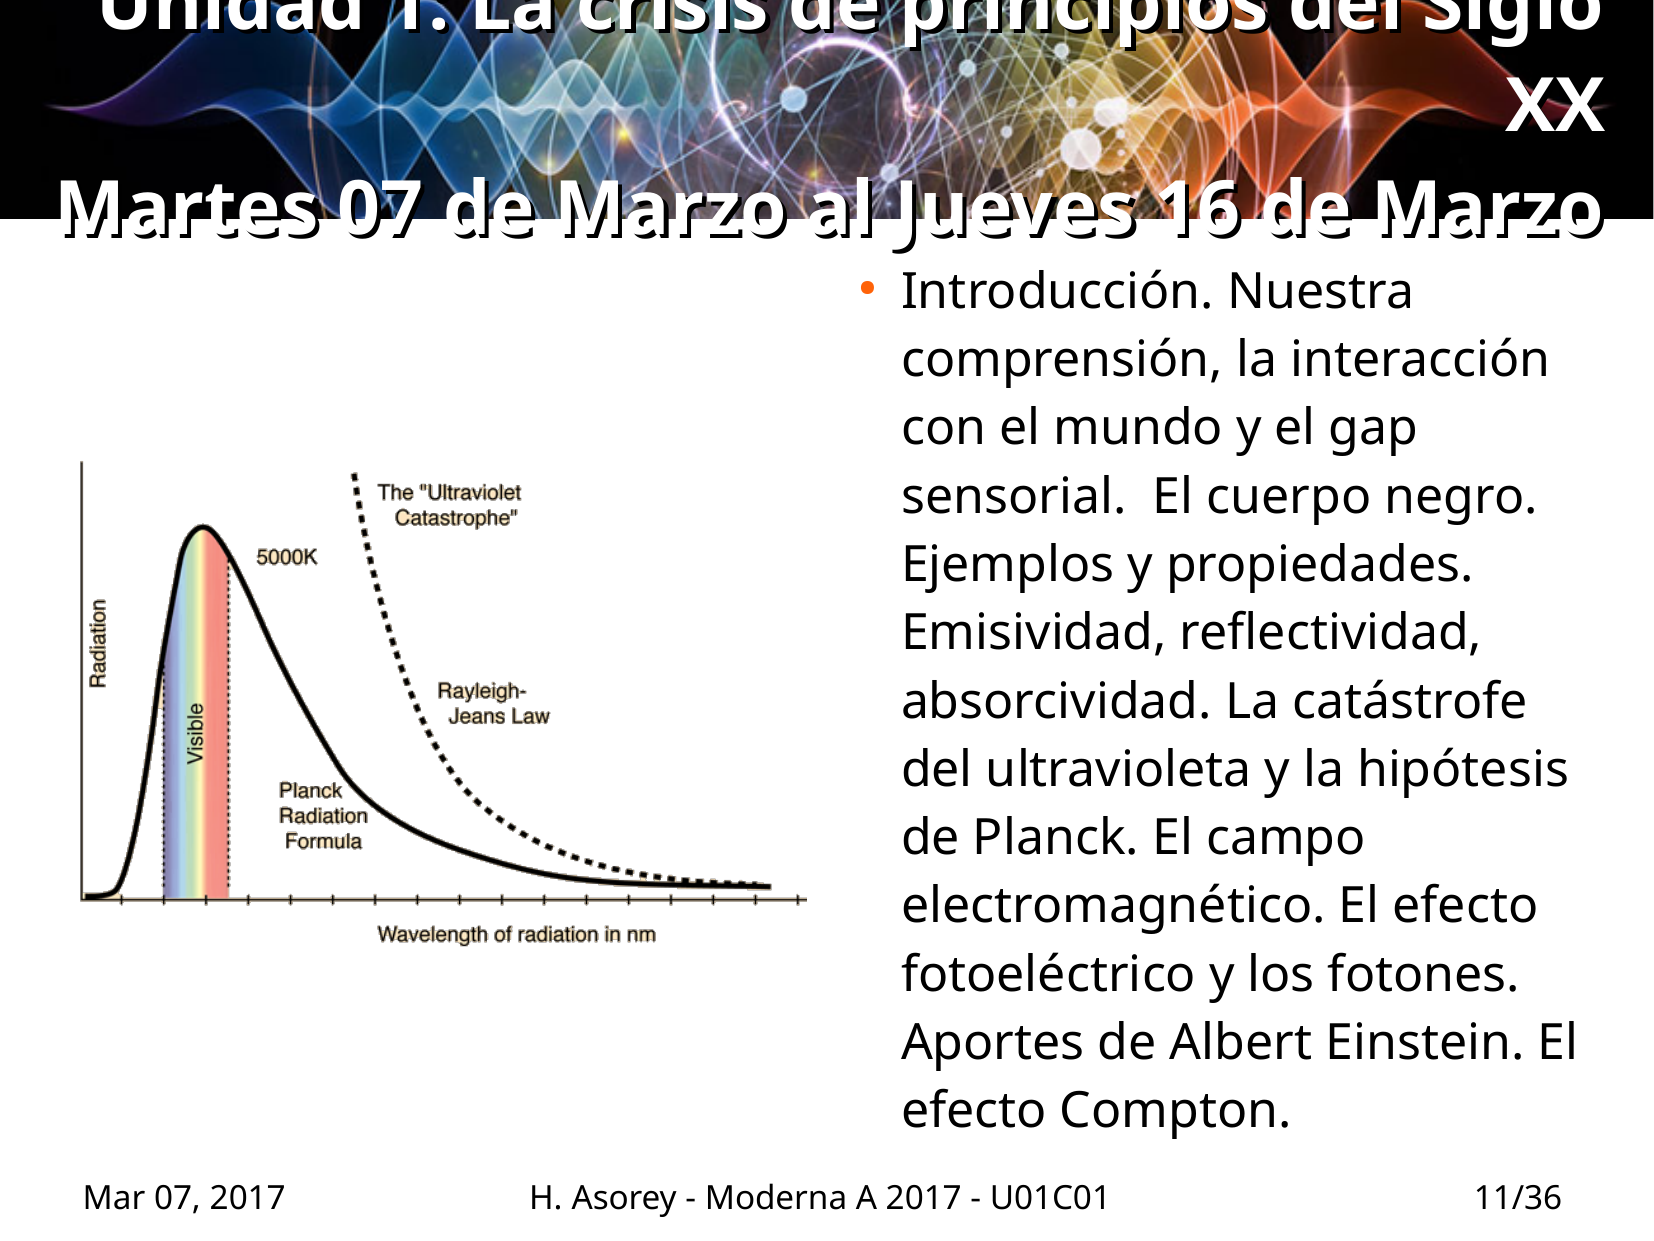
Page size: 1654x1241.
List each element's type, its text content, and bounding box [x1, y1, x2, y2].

picture [1401, 0, 1444, 11]
picture [379, 195, 406, 219]
picture [256, 204, 267, 209]
picture [316, 0, 322, 11]
picture [413, 195, 453, 219]
picture [1229, 0, 1242, 11]
picture [226, 195, 247, 219]
picture [1452, 0, 1469, 11]
picture [1087, 195, 1112, 219]
picture [1189, 195, 1202, 219]
picture [670, 0, 681, 11]
picture [1050, 195, 1064, 219]
picture [636, 0, 654, 11]
picture [1306, 195, 1318, 219]
picture [271, 0, 302, 11]
picture [962, 195, 979, 219]
picture [936, 195, 951, 219]
picture [1204, 0, 1217, 11]
picture [1161, 0, 1168, 11]
picture [1401, 195, 1415, 217]
picture [1392, 208, 1396, 219]
picture [200, 0, 208, 11]
picture [224, 0, 229, 11]
picture [1025, 0, 1036, 11]
picture [1327, 204, 1338, 209]
picture [584, 195, 598, 217]
picture [807, 0, 819, 11]
picture [1307, 0, 1319, 11]
picture [45, 446, 807, 964]
picture [191, 201, 211, 219]
picture [1356, 0, 1366, 4]
picture [1136, 0, 1147, 11]
picture [872, 195, 901, 219]
picture [554, 0, 580, 11]
picture [916, 195, 925, 219]
picture [1505, 0, 1517, 11]
picture [1508, 195, 1538, 219]
picture [174, 0, 185, 11]
picture [1023, 195, 1040, 215]
picture [0, 0, 102, 219]
picture [759, 205, 772, 219]
picture [750, 0, 792, 11]
picture [622, 195, 653, 219]
picture [1116, 195, 1174, 219]
picture [364, 0, 405, 11]
picture [856, 0, 867, 4]
picture [355, 195, 366, 219]
picture [1073, 204, 1084, 209]
picture [1072, 0, 1098, 11]
picture [1002, 0, 1010, 11]
picture [270, 195, 295, 219]
picture [1592, 0, 1654, 219]
picture [834, 0, 840, 11]
picture [1113, 0, 1120, 11]
picture [595, 0, 620, 11]
picture [1279, 205, 1291, 219]
picture [946, 0, 953, 11]
picture [968, 0, 987, 11]
picture [1334, 0, 1339, 11]
picture [491, 0, 540, 11]
picture [510, 204, 521, 209]
picture [489, 195, 501, 219]
picture [337, 0, 349, 11]
picture [841, 195, 857, 219]
picture [524, 195, 561, 219]
picture [730, 0, 742, 11]
picture [988, 204, 999, 209]
picture [75, 208, 79, 219]
picture [1215, 212, 1226, 219]
picture [119, 0, 135, 11]
picture [1250, 0, 1292, 11]
picture [420, 0, 476, 11]
picture [1548, 195, 1568, 219]
picture [879, 0, 905, 11]
picture [1532, 0, 1540, 11]
list Introducción. Nuestra comprensión, la interacción con el mundo y el gap sensorial. El cuerpo negro. Ejemplos y propiedades. Emisividad, reflectividad, absorcividad. La catástrofe del ultravioleta y la hipótesis de Planck. El campo electromagnético. El efecto fotoeléctrico y los fotones. Aportes de Albert Einstein. El efecto Compton. [844, 255, 1606, 1156]
picture [1576, 0, 1589, 11]
picture [1555, 0, 1561, 11]
picture [1379, 0, 1386, 11]
picture [1051, 0, 1057, 11]
picture [1183, 0, 1189, 11]
picture [1476, 195, 1493, 219]
picture [244, 0, 256, 11]
picture [575, 208, 579, 219]
picture [1484, 0, 1490, 11]
picture [775, 195, 835, 219]
picture [462, 205, 474, 219]
picture [691, 195, 721, 219]
picture [1439, 195, 1470, 219]
picture [659, 195, 676, 219]
picture [160, 195, 176, 219]
picture [300, 195, 341, 219]
picture [1576, 205, 1589, 219]
picture [122, 195, 154, 219]
picture [151, 0, 159, 11]
picture [1341, 195, 1378, 219]
picture [731, 195, 751, 219]
picture [84, 195, 98, 217]
picture [921, 0, 932, 11]
picture [1216, 195, 1270, 219]
title Unidad 1: La crisis de principios del Siglo XX Martes 07 de Marzo al Jueves 16 de Marzo [45, 11, 1606, 195]
picture [1002, 195, 1020, 219]
picture [690, 0, 715, 11]
